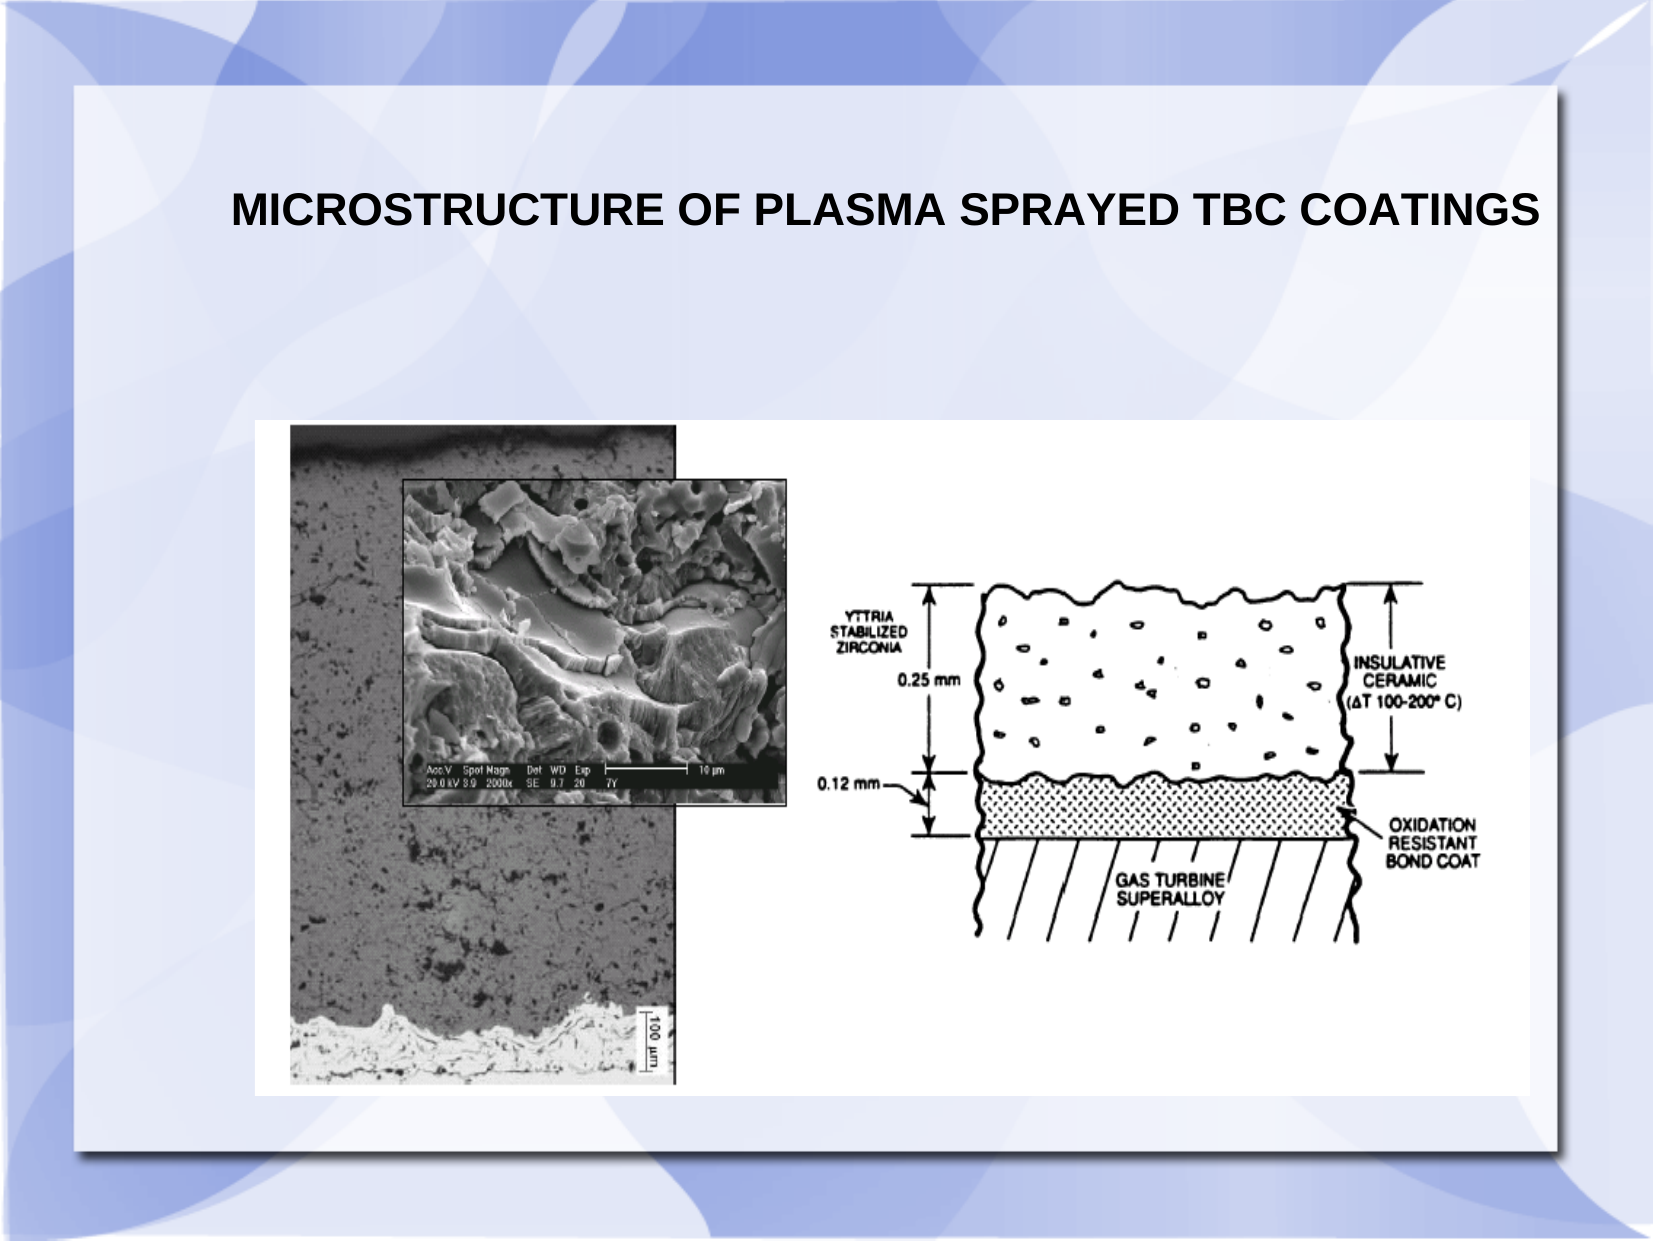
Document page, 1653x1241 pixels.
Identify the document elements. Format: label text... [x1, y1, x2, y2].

title MICROSTRUCTURE OF PLASMA SPRAYED TBC COATINGS [230, 112, 1542, 327]
picture [0, 0, 1653, 1241]
